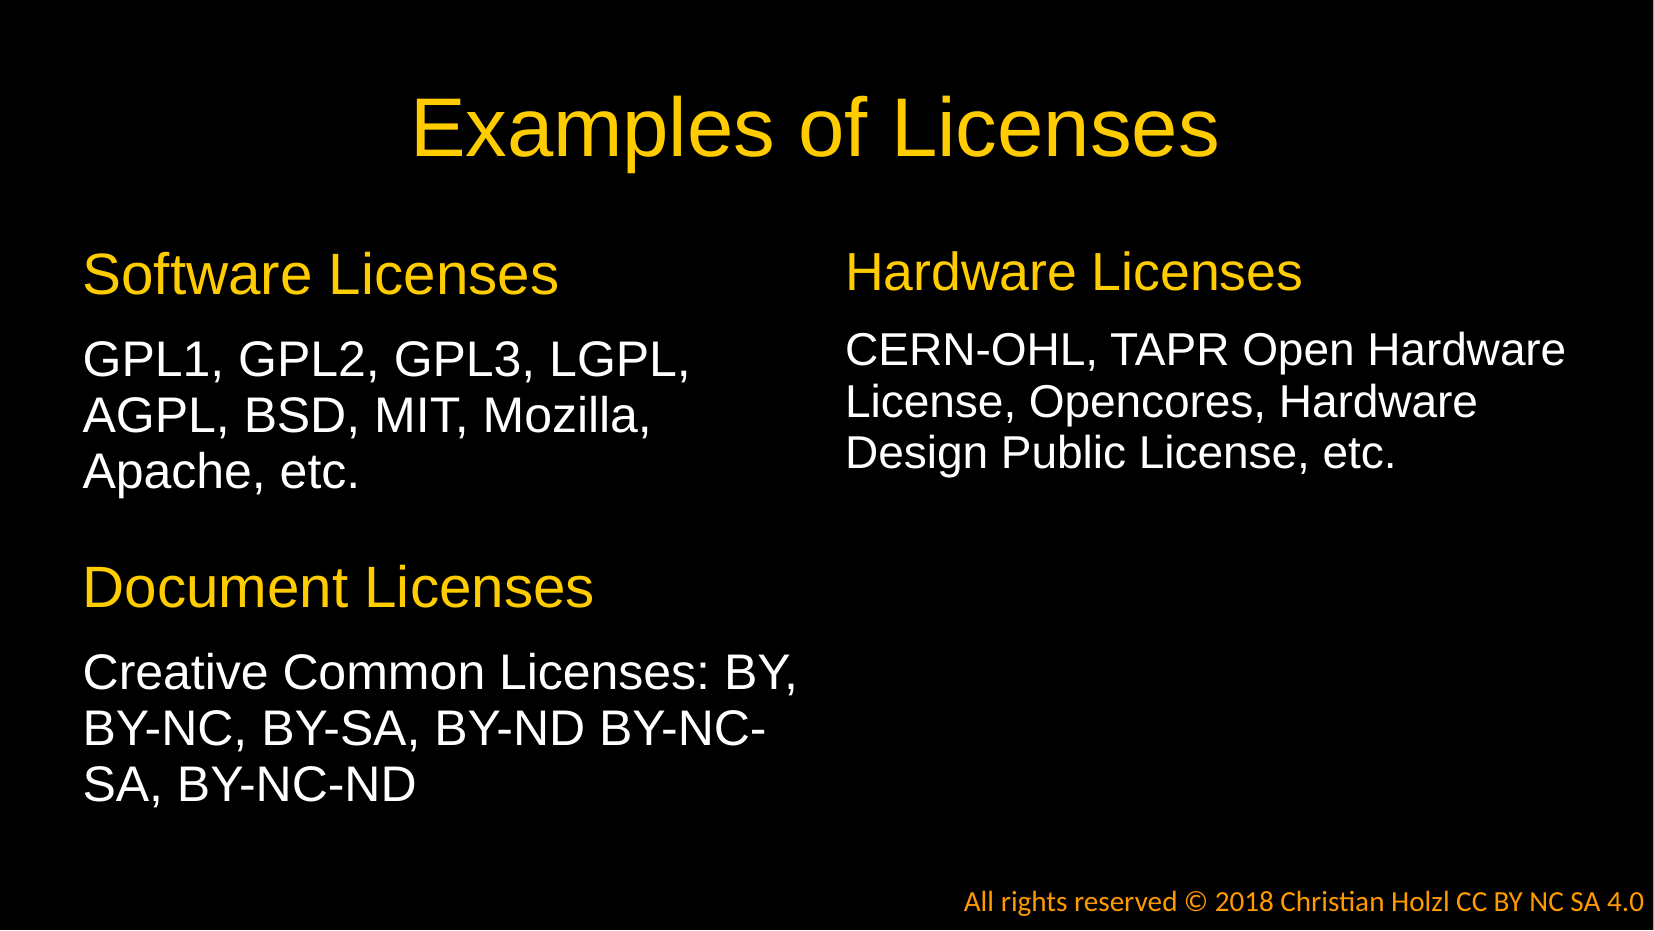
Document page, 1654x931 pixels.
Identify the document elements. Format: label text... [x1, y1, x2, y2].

title Examples of Licenses [82, 41, 1571, 214]
list Document Licenses Creative Common Licenses: BY, BY-NC, BY-SA, BY-ND BY-NC-SA, BY-NC-ND [82, 554, 809, 841]
list Hardware Licenses CERN-OHL, TAPR Open Hardware License, Opencores, Hardware Design Public License, etc. [845, 241, 1572, 528]
list Software Licenses GPL1, GPL2, GPL3, LGPL, AGPL, BSD, MIT, Mozilla, Apache, etc. [82, 241, 809, 528]
